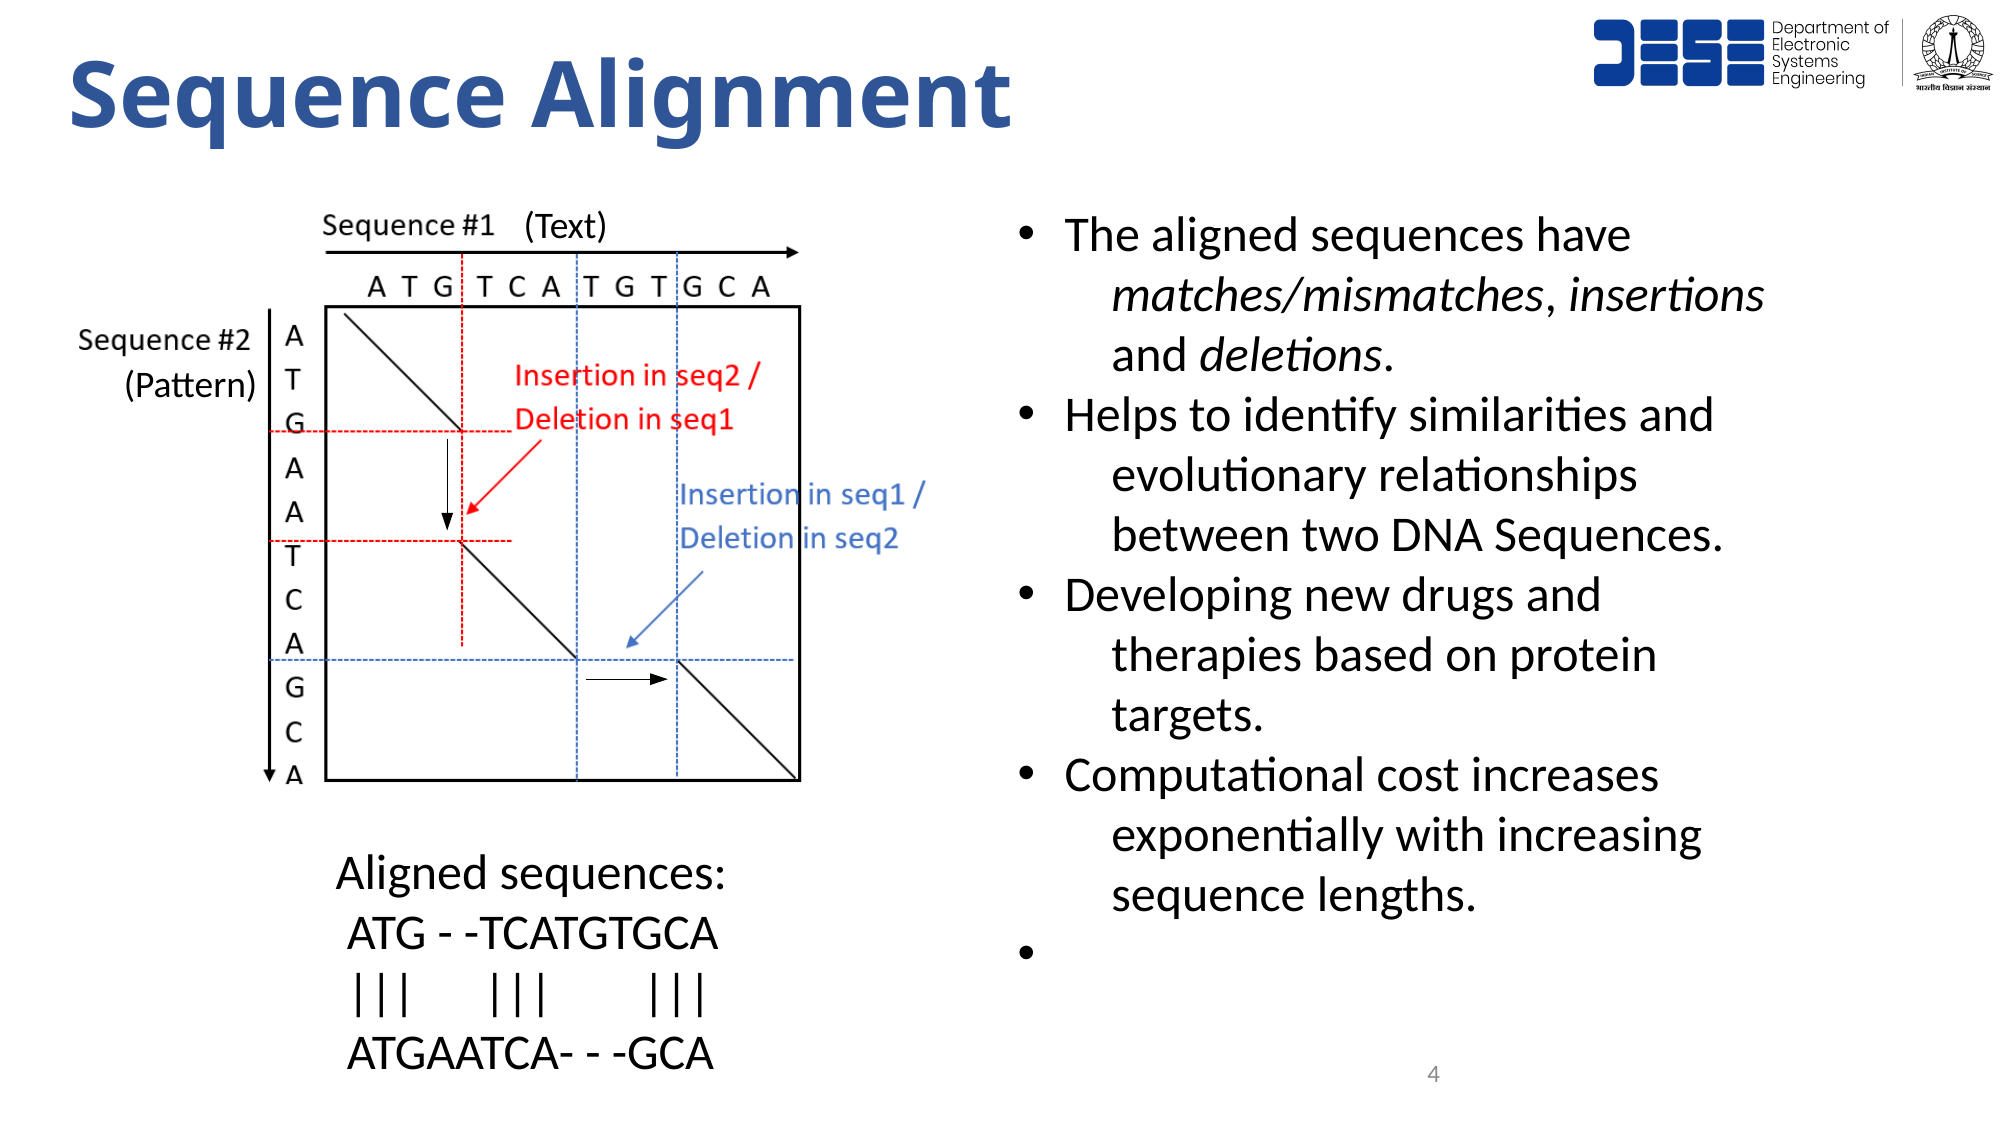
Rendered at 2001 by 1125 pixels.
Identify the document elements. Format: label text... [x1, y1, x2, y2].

text_box (Pattern) [109, 352, 280, 413]
text_box [1412, 1042, 1863, 1103]
picture [53, 206, 964, 795]
text_box (Text) [508, 193, 659, 254]
text_box The aligned sequences have matches/mismatches, insertions and deletions. Helps to identify similarities and evolutionary relationships between two DNA Sequences. Developing new drugs and therapies based on protein targets. Computational cost increases exponentially with increasing sequence lengths. [1002, 194, 1782, 998]
text_box Aligned sequences: ATG - -TCATGTGCA ||| ||| ||| ATGAATCA- - -GCA [320, 832, 796, 1090]
title Sequence Alignment [53, 0, 1779, 207]
